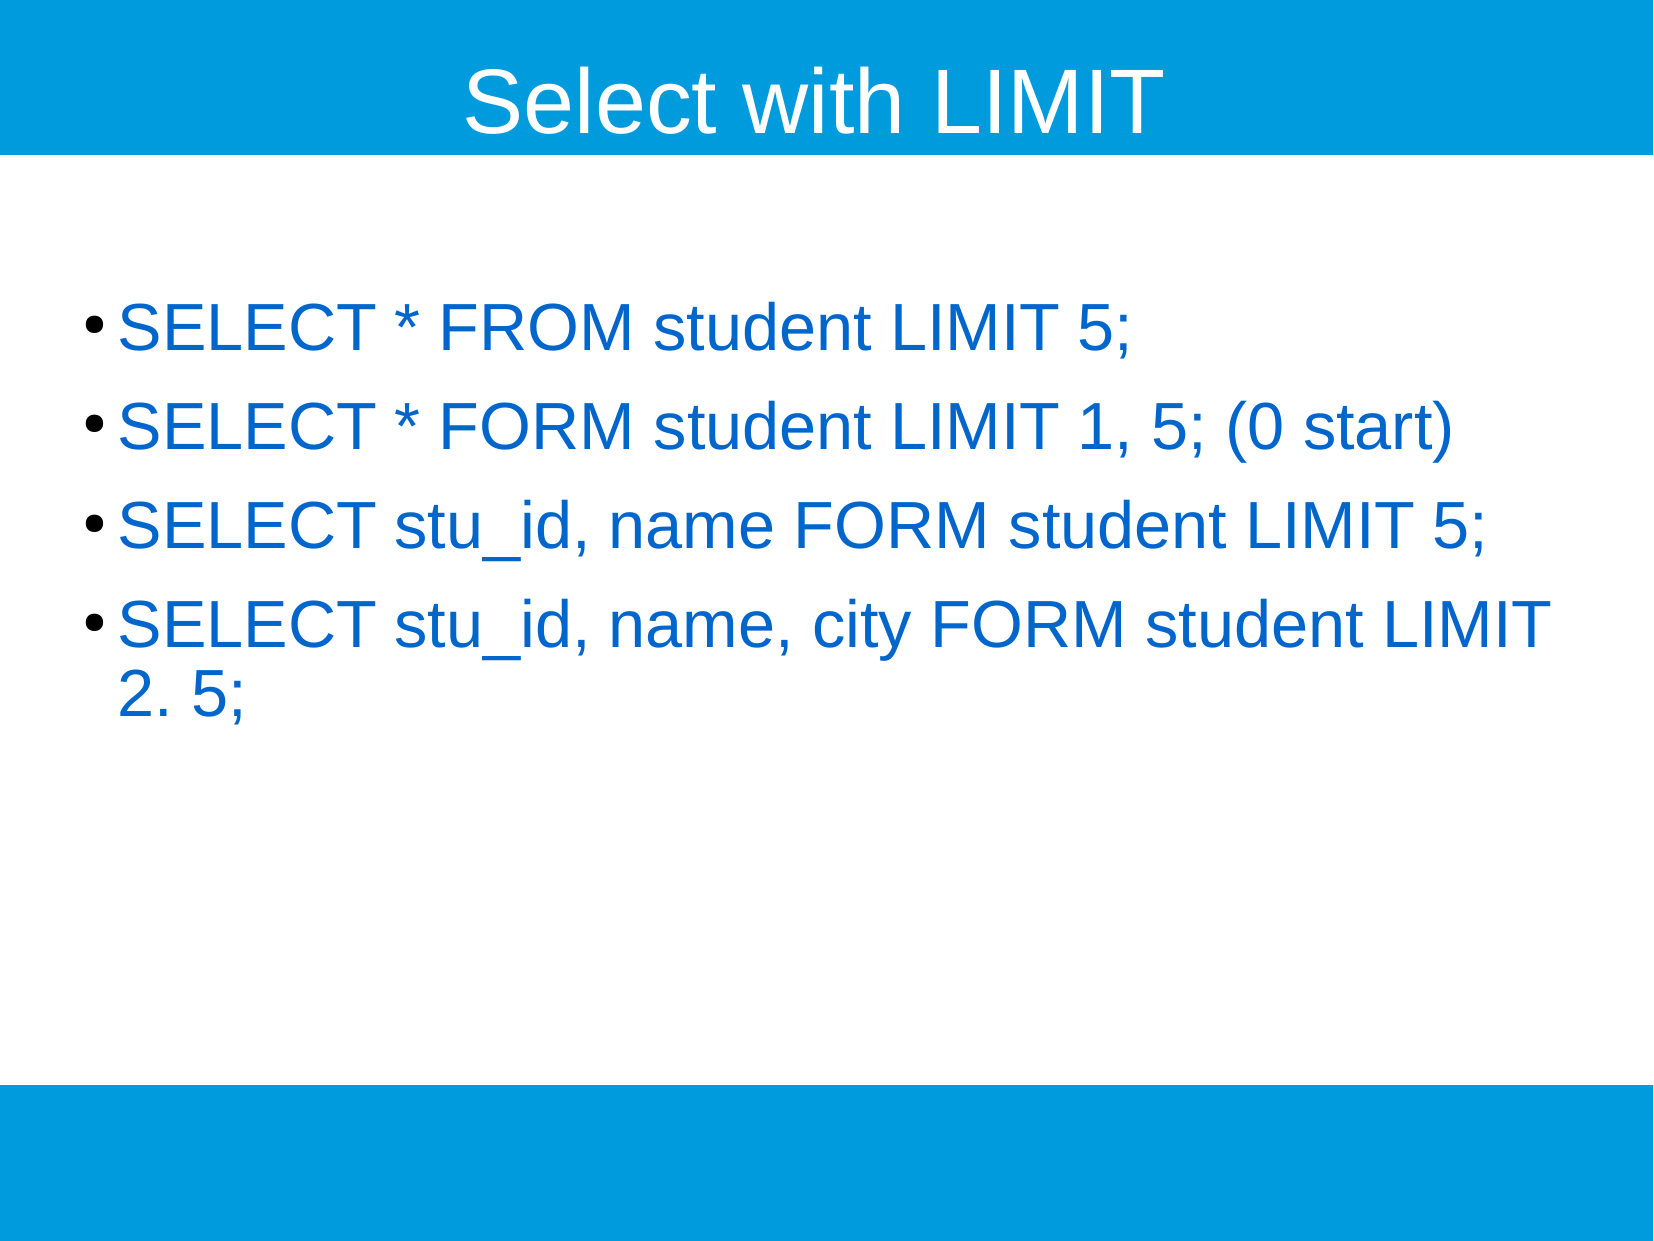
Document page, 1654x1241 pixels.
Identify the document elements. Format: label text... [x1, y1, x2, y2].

list SELECT * FROM student LIMIT 5; SELECT * FORM student LIMIT 1, 5; (0 start) SELECT stu_id, name FORM student LIMIT 5; SELECT stu_id, name, city FORM student LIMIT 2. 5; [82, 290, 1571, 1010]
title Select with LIMIT [82, 49, 1571, 155]
